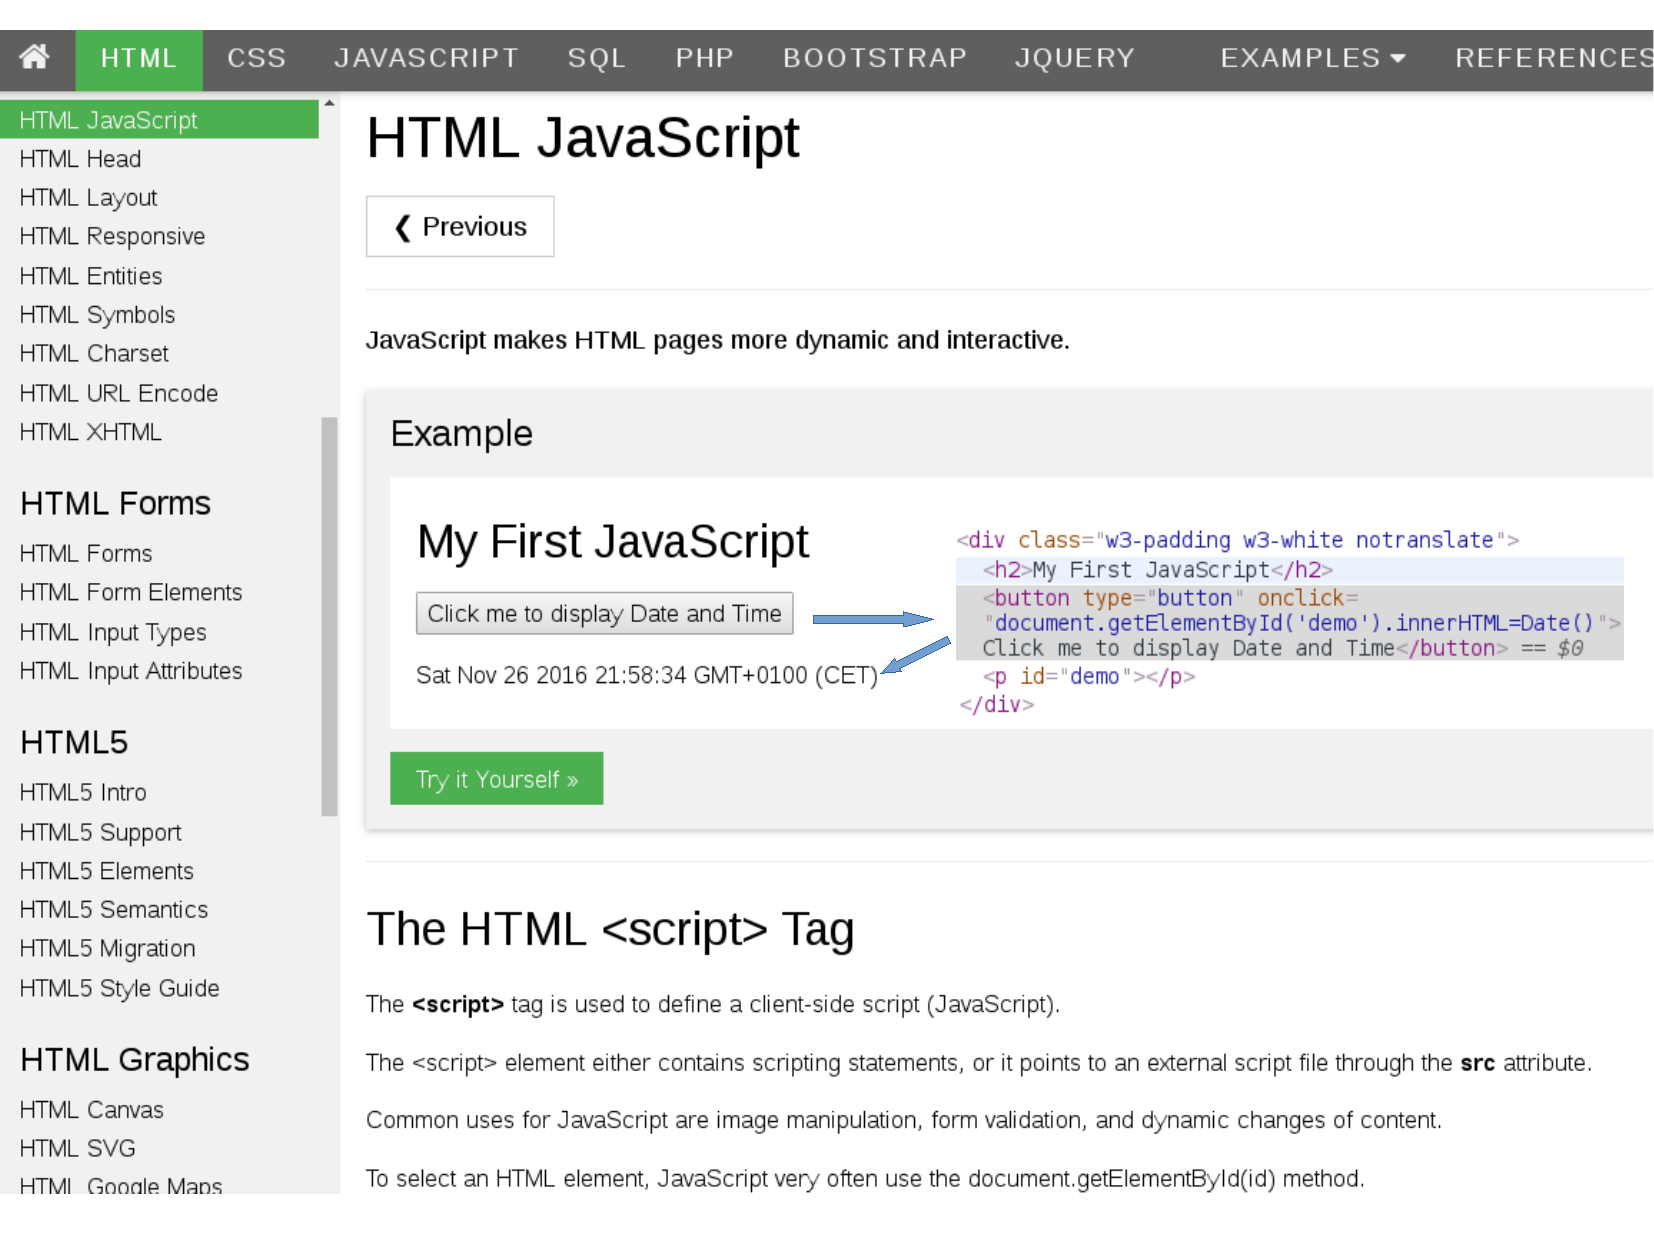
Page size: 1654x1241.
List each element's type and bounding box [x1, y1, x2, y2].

picture [0, 30, 1654, 1194]
text_box [880, 636, 951, 674]
text_box [813, 611, 934, 627]
